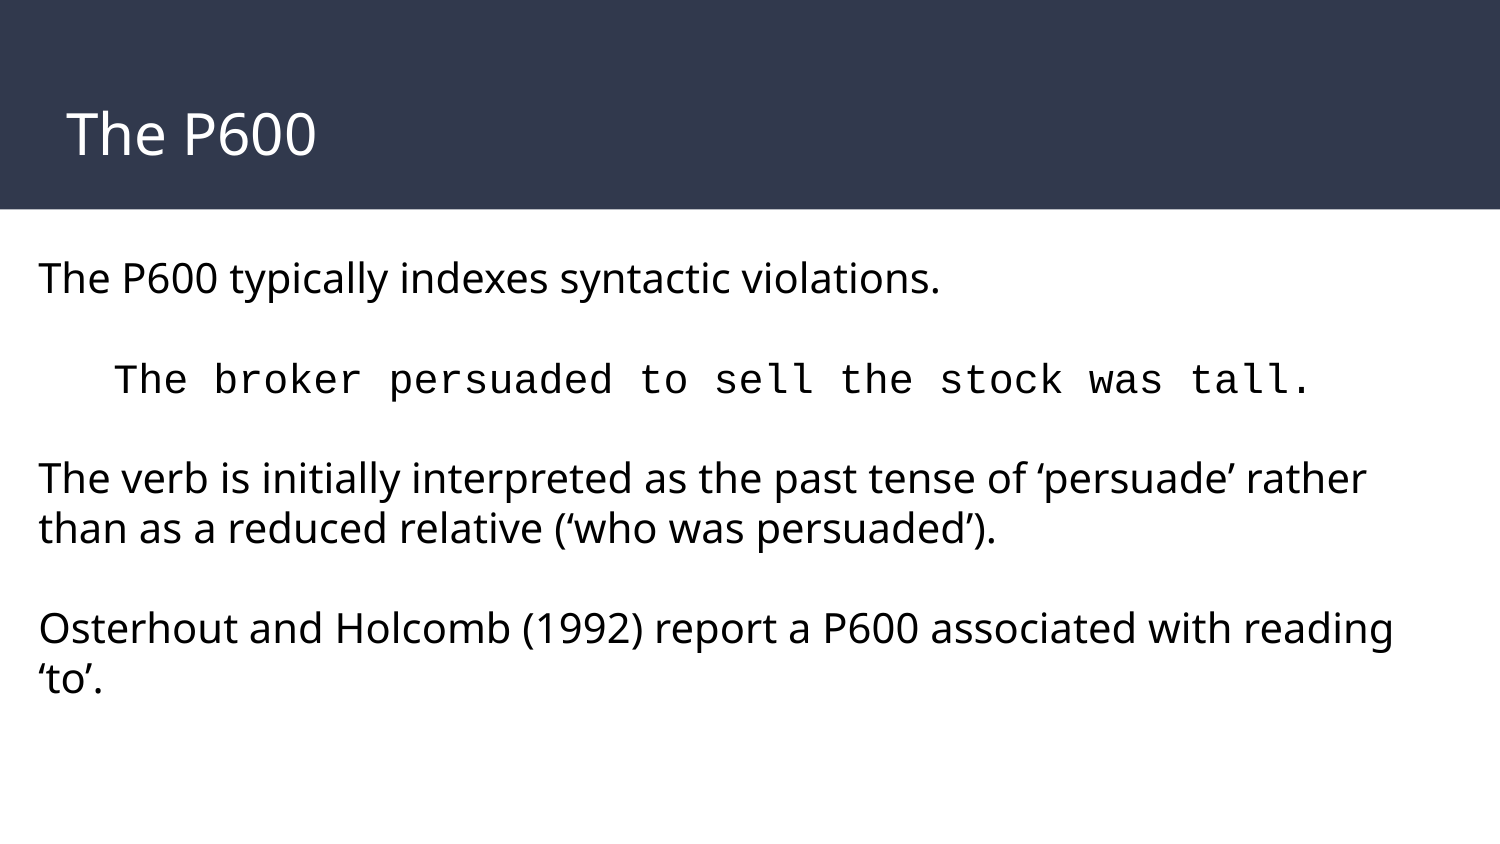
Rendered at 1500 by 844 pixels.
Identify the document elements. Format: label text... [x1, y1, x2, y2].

text_box The P600 typically indexes syntactic violations. The broker persuaded to sell the stock was tall. The verb is initially interpreted as the past tense of ‘persuade’ rather than as a reduced relative (‘who was persuaded’). Osterhout and Holcomb (1992) report a P600 associated with reading ‘to’. [23, 236, 1479, 828]
title The P600 [51, 82, 1449, 185]
